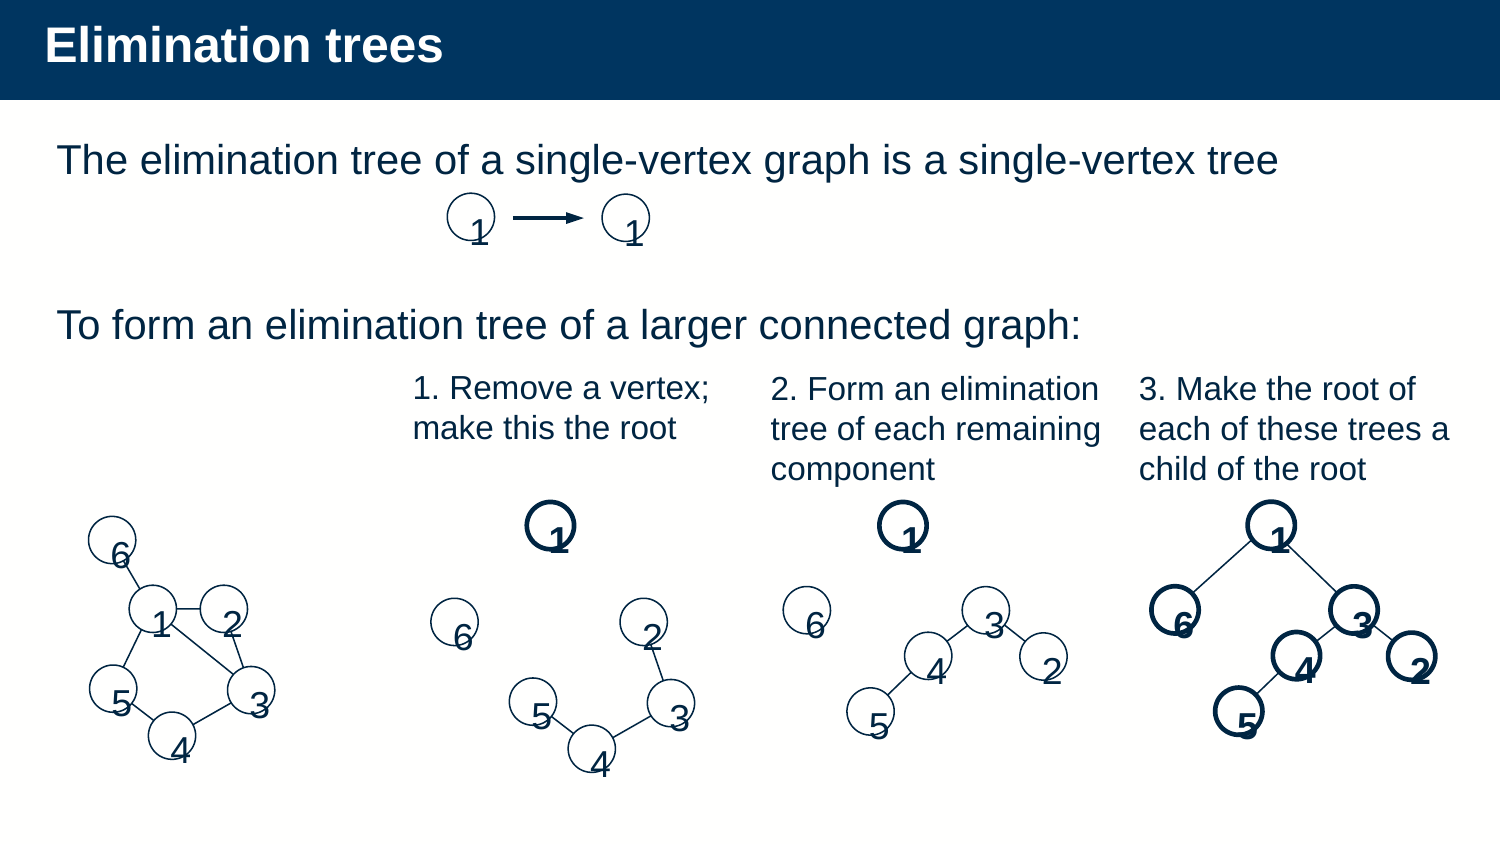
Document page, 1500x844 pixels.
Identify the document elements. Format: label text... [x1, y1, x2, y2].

text_box 6 [116, 554, 126, 564]
text_box 5 [89, 665, 137, 713]
text_box 1. Remove a vertex; make this the root [397, 358, 729, 455]
text_box 3 [227, 666, 275, 714]
text_box 2 [200, 585, 248, 633]
text_box 2 [1388, 632, 1436, 680]
text_box 4 [594, 756, 603, 769]
text_box 6 [1151, 586, 1199, 634]
text_box 5 [846, 687, 895, 736]
text_box 4 [930, 663, 939, 676]
text_box 1 [879, 501, 927, 550]
text_box 5 [509, 678, 557, 726]
text_box 4 [148, 712, 196, 760]
text_box 2 [1019, 632, 1068, 681]
text_box 4 [1272, 632, 1321, 680]
text_box The elimination tree of a single-vertex graph is a single-vertex tree [41, 124, 1353, 191]
text_box 1 [602, 194, 650, 242]
text_box 4 [568, 725, 616, 773]
text_box 3 [962, 586, 1010, 634]
text_box [0, 0, 1500, 100]
text_box 6 [811, 624, 821, 634]
text_box 6 [88, 516, 136, 564]
title Elimination trees [29, 11, 644, 95]
text_box 4 [1299, 664, 1306, 674]
text_box 6 [458, 636, 468, 646]
text_box 2. Form an elimination tree of each remaining component [755, 359, 1123, 496]
text_box 1 [447, 193, 495, 241]
text_box 4 [904, 632, 952, 680]
text_box 1 [129, 585, 177, 633]
text_box 6 [1180, 625, 1187, 633]
text_box 4 [174, 742, 183, 755]
text_box 1 [526, 501, 575, 550]
text_box 3 [1330, 586, 1378, 634]
text_box 2 [620, 598, 668, 646]
text_box 1 [1247, 501, 1295, 549]
text_box 3. Make the root of each of these trees a child of the root [1123, 359, 1499, 496]
text_box 6 [783, 586, 831, 634]
text_box 5 [1215, 687, 1263, 735]
text_box To form an elimination tree of a larger connected graph: [41, 290, 1353, 356]
text_box 3 [647, 679, 695, 727]
text_box 6 [430, 598, 479, 646]
